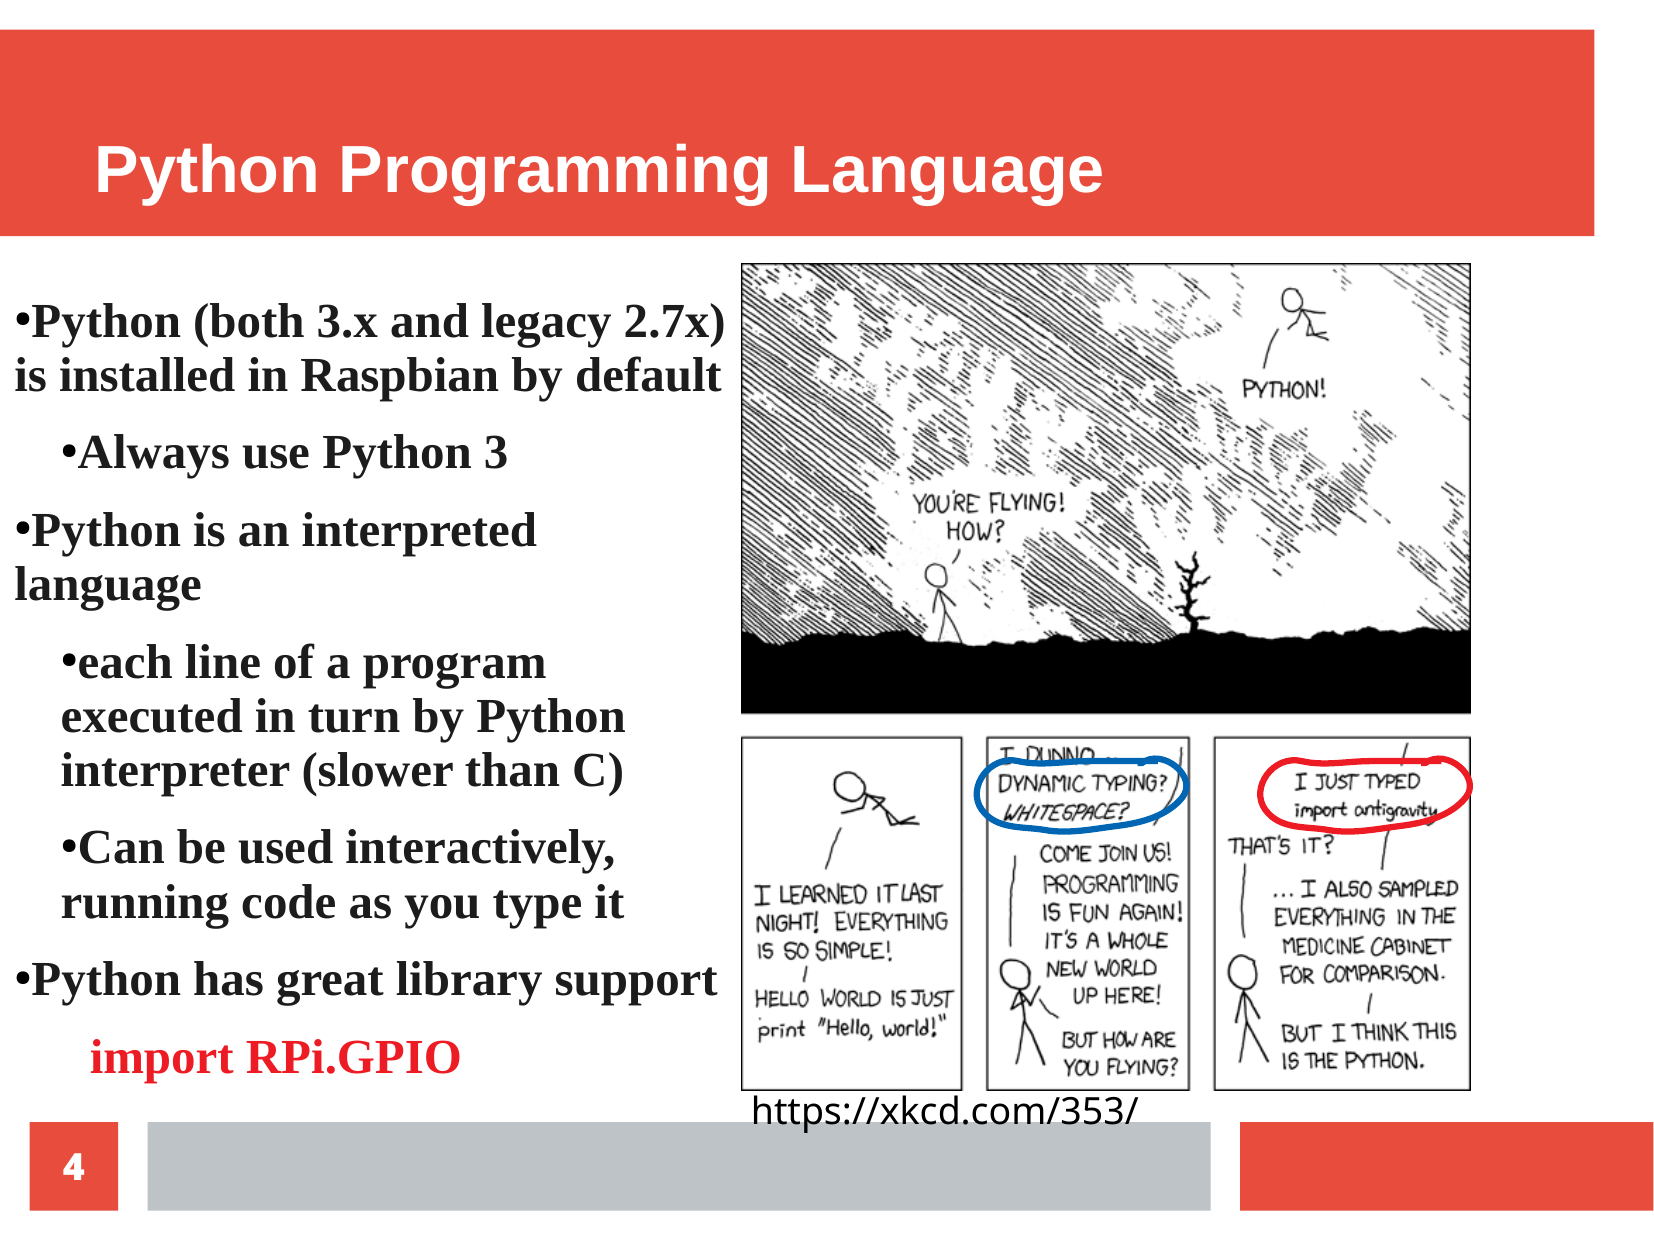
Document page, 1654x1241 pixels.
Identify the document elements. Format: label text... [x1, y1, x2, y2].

title Python Programming Language [59, 59, 1595, 207]
picture [741, 263, 1471, 1091]
picture [1264, 763, 1466, 828]
list Python (both 3.x and legacy 2.7x) is installed in Raspbian by default Always use Python 3 Python is an interpreted language each line of a program executed in turn by Python interpreter (slower than C) Can be used interactively, running code as you type it Python has great library support import RPi.GPIO [14, 293, 737, 1121]
text_box https://xkcd.com/353/ [736, 1076, 1164, 1179]
